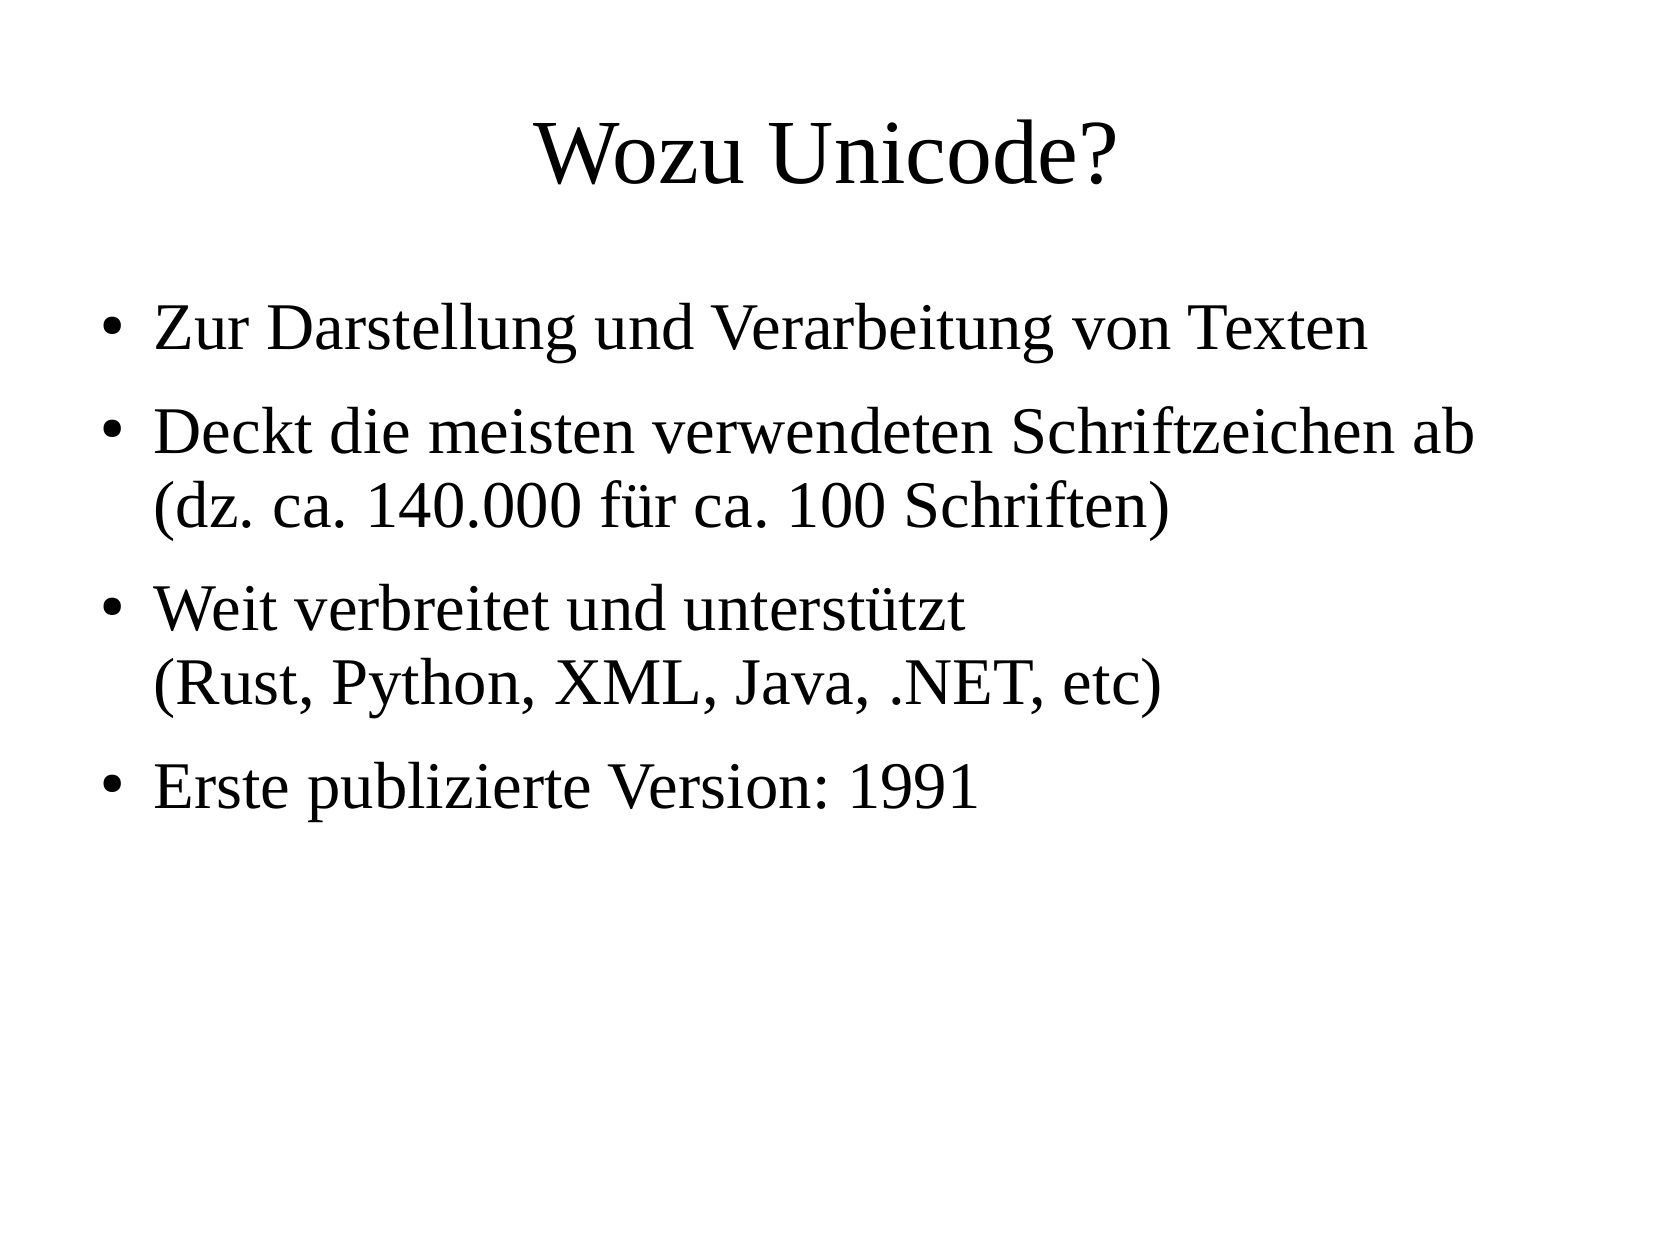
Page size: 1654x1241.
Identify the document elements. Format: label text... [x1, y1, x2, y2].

title Wozu Unicode? [82, 49, 1571, 257]
list Zur Darstellung und Verarbeitung von Texten Deckt die meisten verwendeten Schriftzeichen ab (dz. ca. 140.000 für ca. 100 Schriften) Weit verbreitet und unterstützt (Rust, Python, XML, Java, .NET, etc) Erste publizierte Version: 1991 [82, 290, 1571, 1010]
